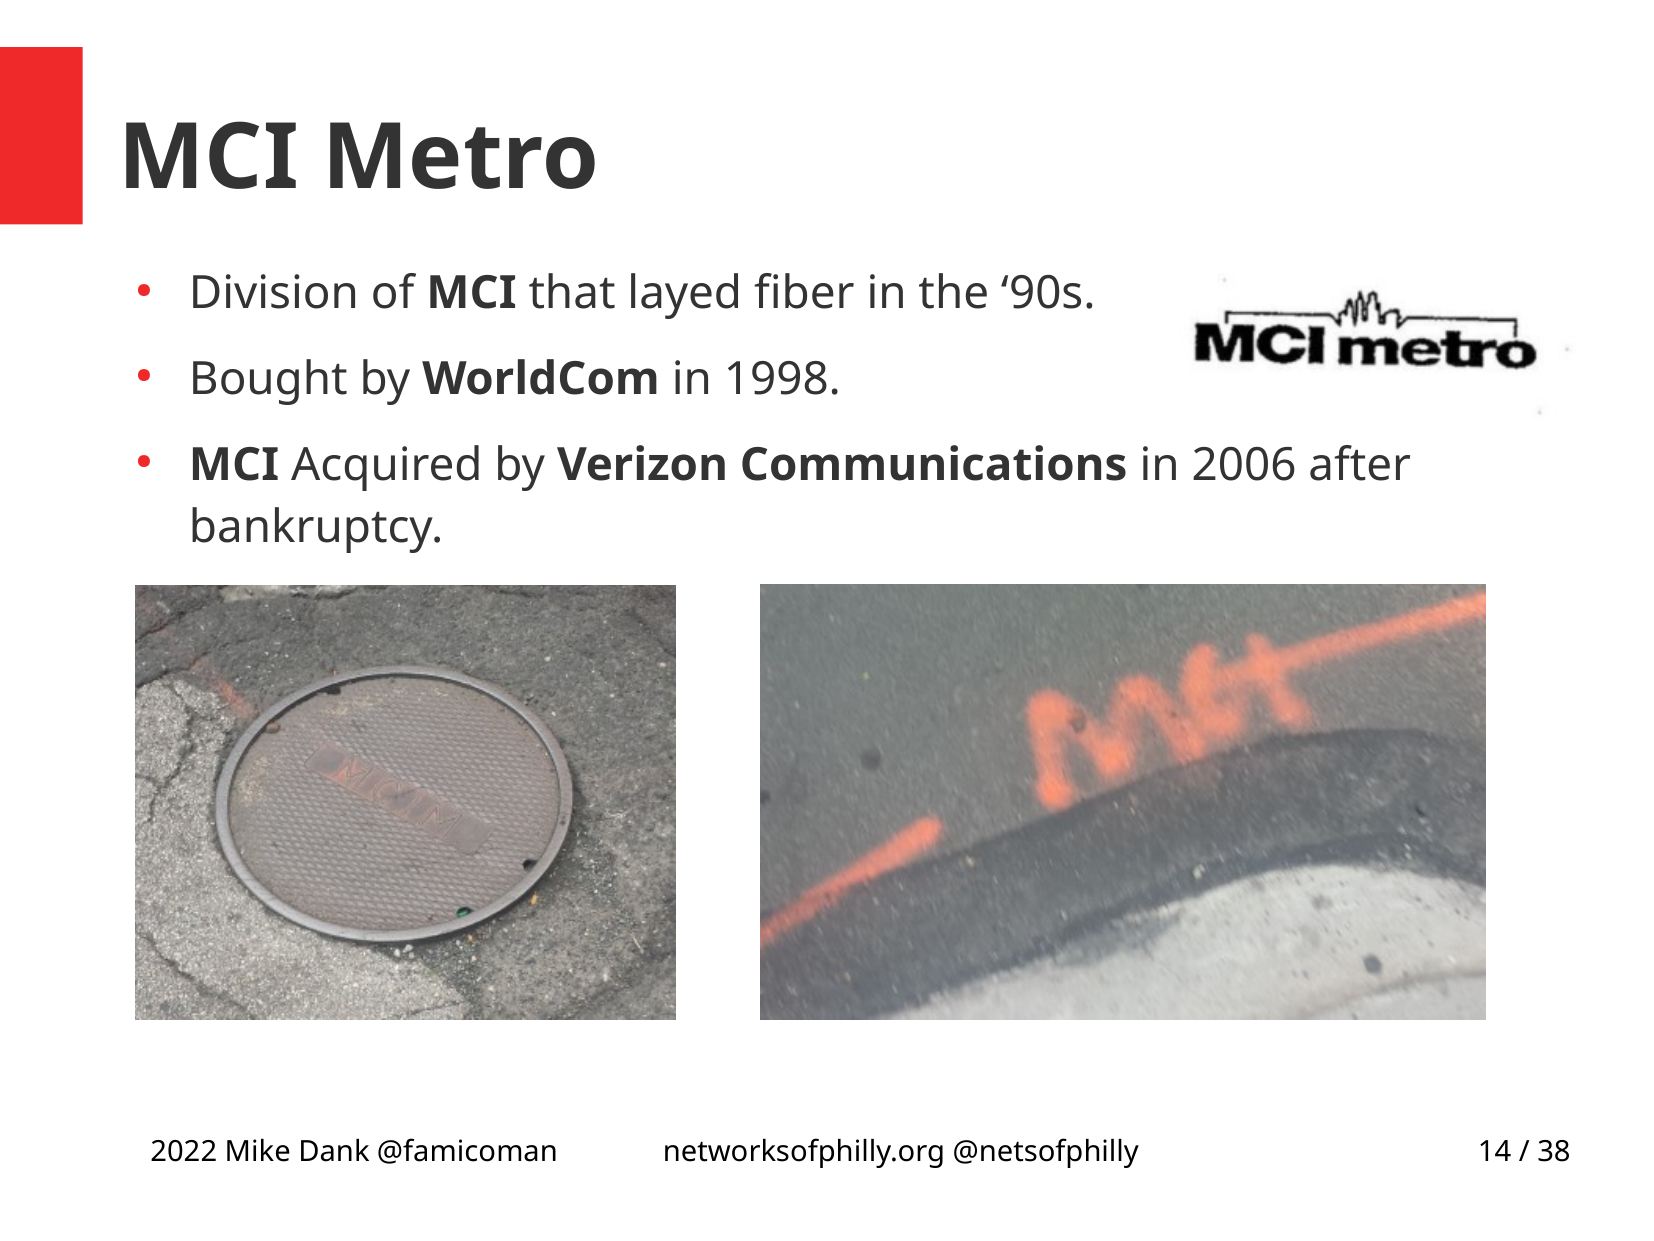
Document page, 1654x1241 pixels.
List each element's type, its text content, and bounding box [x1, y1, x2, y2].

title MCI Metro [118, 49, 1571, 257]
picture [135, 585, 676, 1021]
list Division of MCI that layed fiber in the ‘90s. Bought by WorldCom in 1998. MCI Acquired by Verizon Communications in 2006 after bankruptcy. [118, 259, 1621, 980]
picture [1155, 273, 1579, 421]
picture [760, 584, 1486, 1021]
